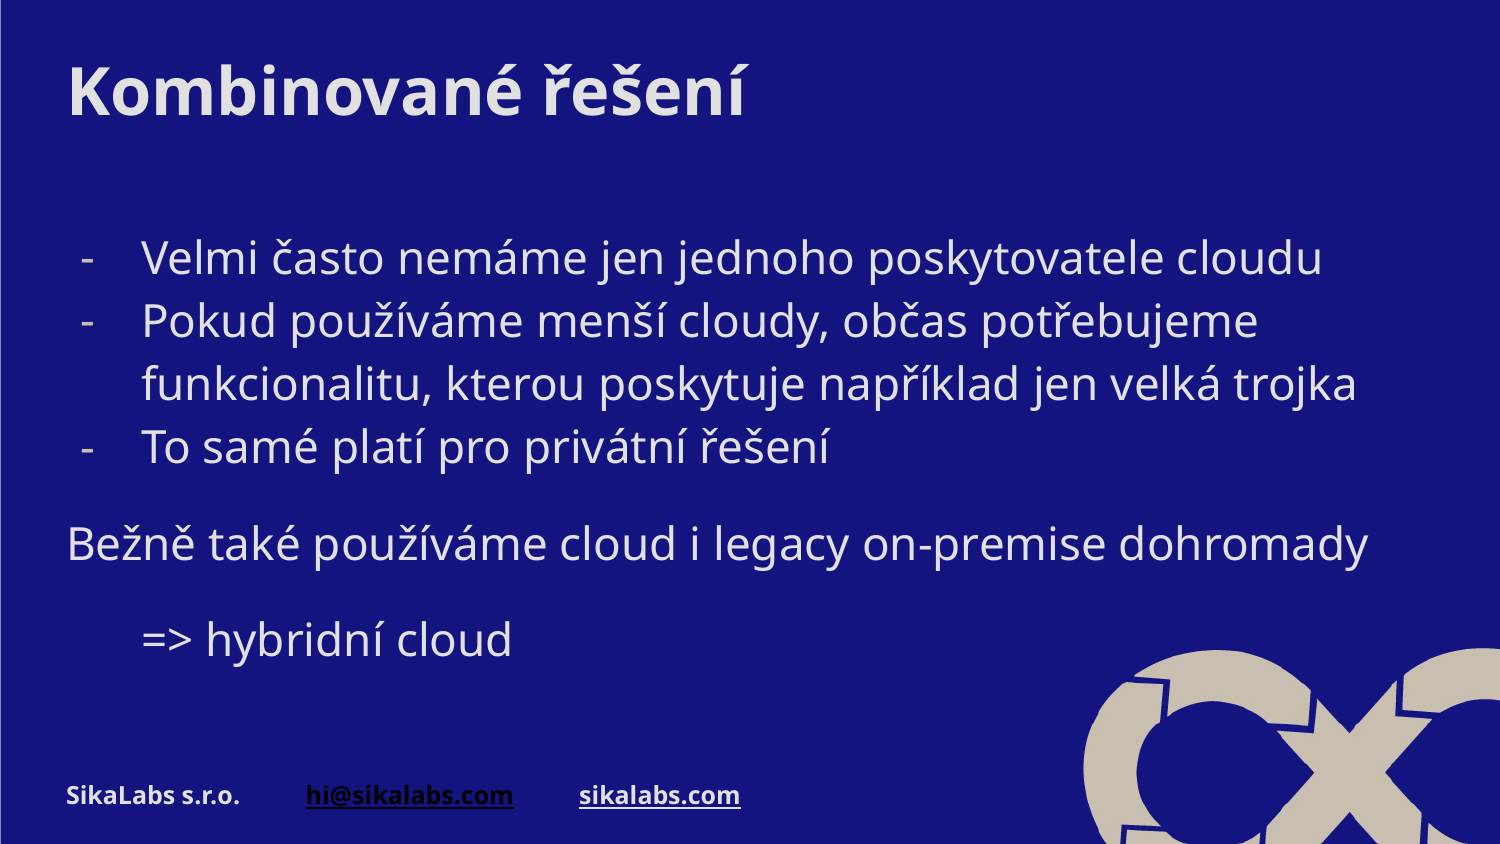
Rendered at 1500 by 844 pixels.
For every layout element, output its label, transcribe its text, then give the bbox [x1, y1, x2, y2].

title Kombinované řešení [51, 33, 1449, 128]
picture [0, 0, 1500, 844]
list Velmi často nemáme jen jednoho poskytovatele cloudu Pokud používáme menší cloudy, občas potřebujeme funkcionalitu, kterou poskytuje například jen velká trojka To samé platí pro privátní řešení Bežně také používáme cloud i legacy on-premise dohromady => hybridní cloud [51, 205, 1437, 688]
